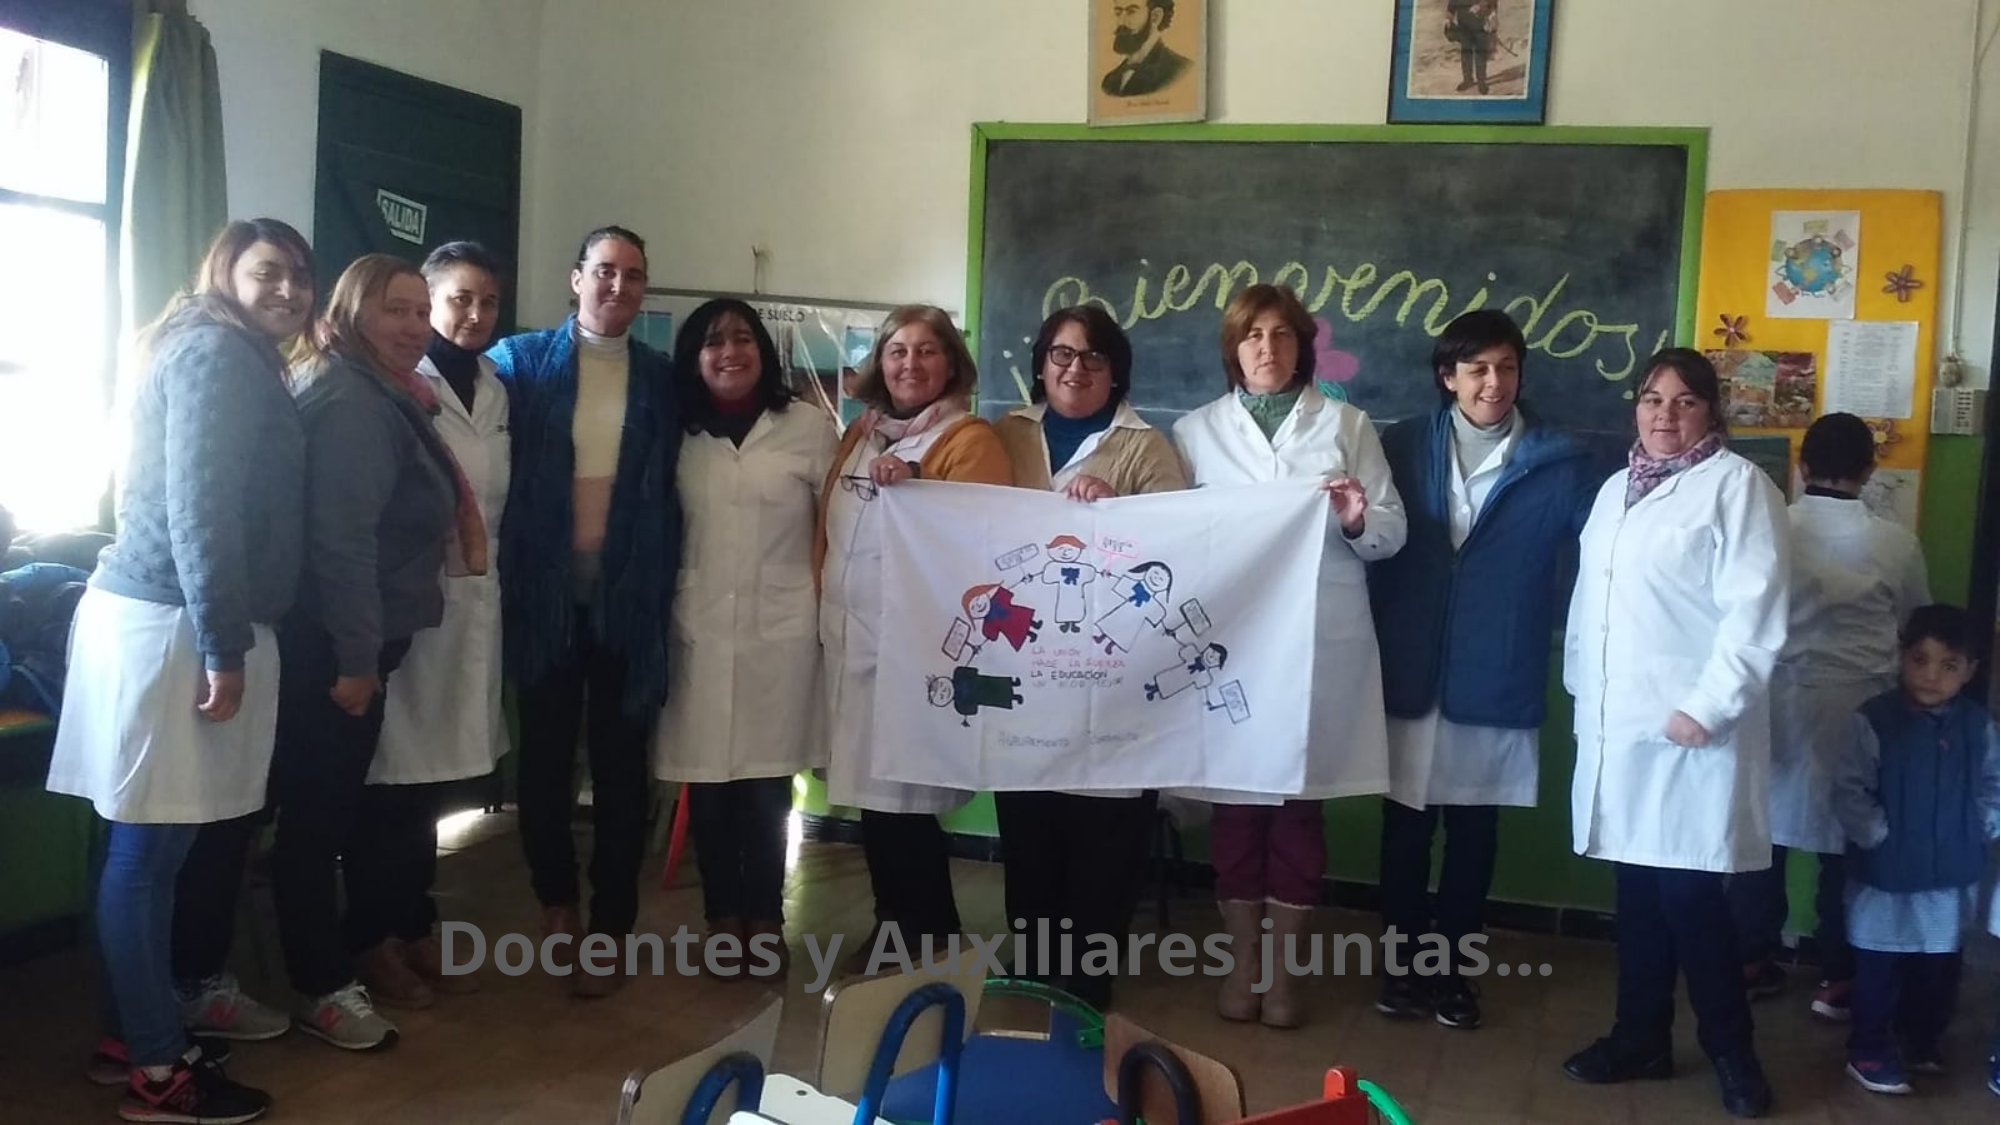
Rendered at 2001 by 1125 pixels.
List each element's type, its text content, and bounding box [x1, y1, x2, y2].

picture [0, 0, 2000, 1125]
text_box Docentes y Auxiliares juntas... [100, 892, 1874, 1087]
